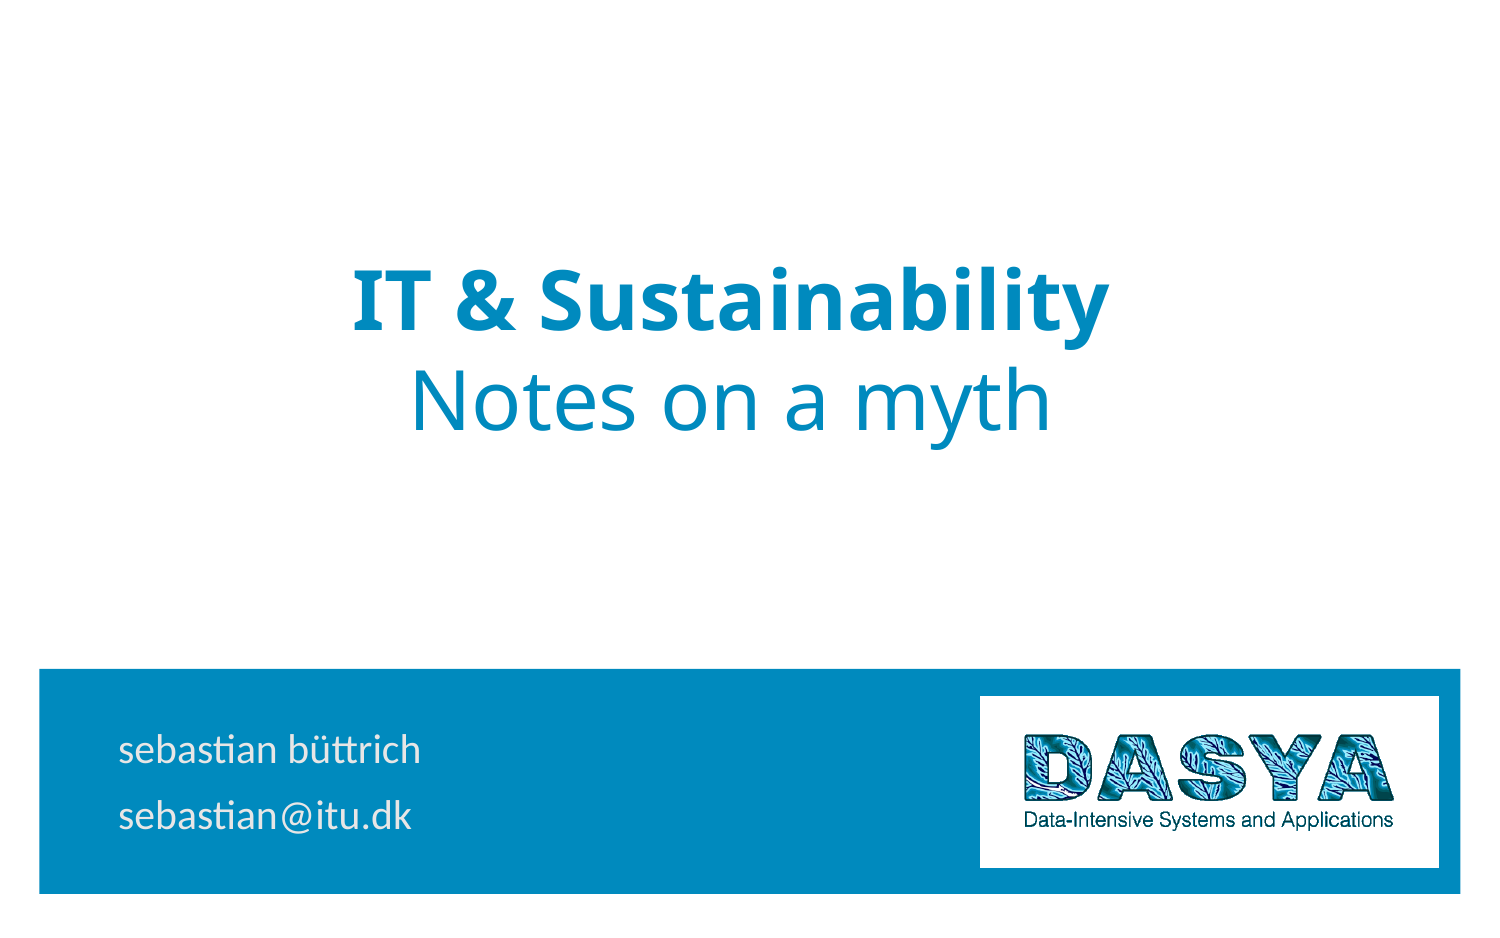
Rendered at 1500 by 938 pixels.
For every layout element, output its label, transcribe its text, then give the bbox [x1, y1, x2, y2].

text_box IT & Sustainability Notes on a myth [337, 239, 1126, 455]
picture [981, 697, 1438, 867]
text_box [39, 668, 1461, 894]
subtitle sebastian büttrich sebastian@itu.dk [103, 696, 661, 869]
